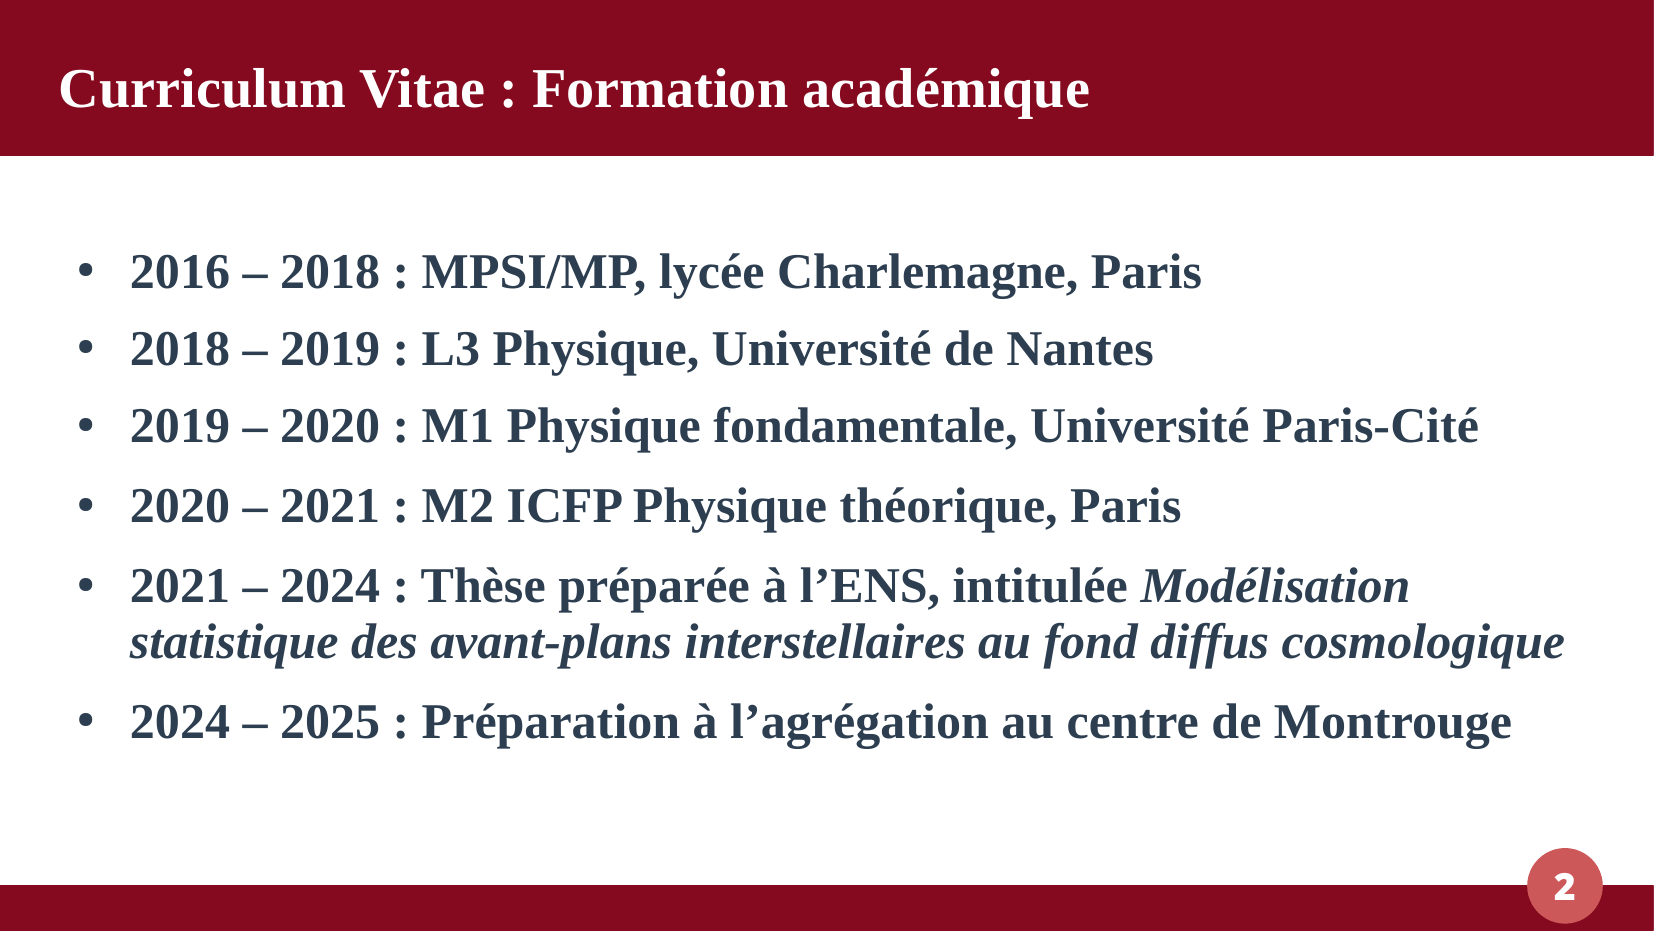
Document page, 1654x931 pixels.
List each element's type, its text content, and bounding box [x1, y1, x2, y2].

list 2016 – 2018 : MPSI/MP, lycée Charlemagne, Paris 2018 – 2019 : L3 Physique, Université de Nantes 2019 – 2020 : M1 Physique fondamentale, Université Paris-Cité 2020 – 2021 : M2 ICFP Physique théorique, Paris 2021 – 2024 : Thèse préparée à l’ENS, intitulée Modélisation statistique des avant-plans interstellaires au fond diffus cosmologique 2024 – 2025 : Préparation à l’agrégation au centre de Montrouge [59, 243, 1595, 864]
title Curriculum Vitae : Formation académique [59, 29, 1595, 148]
